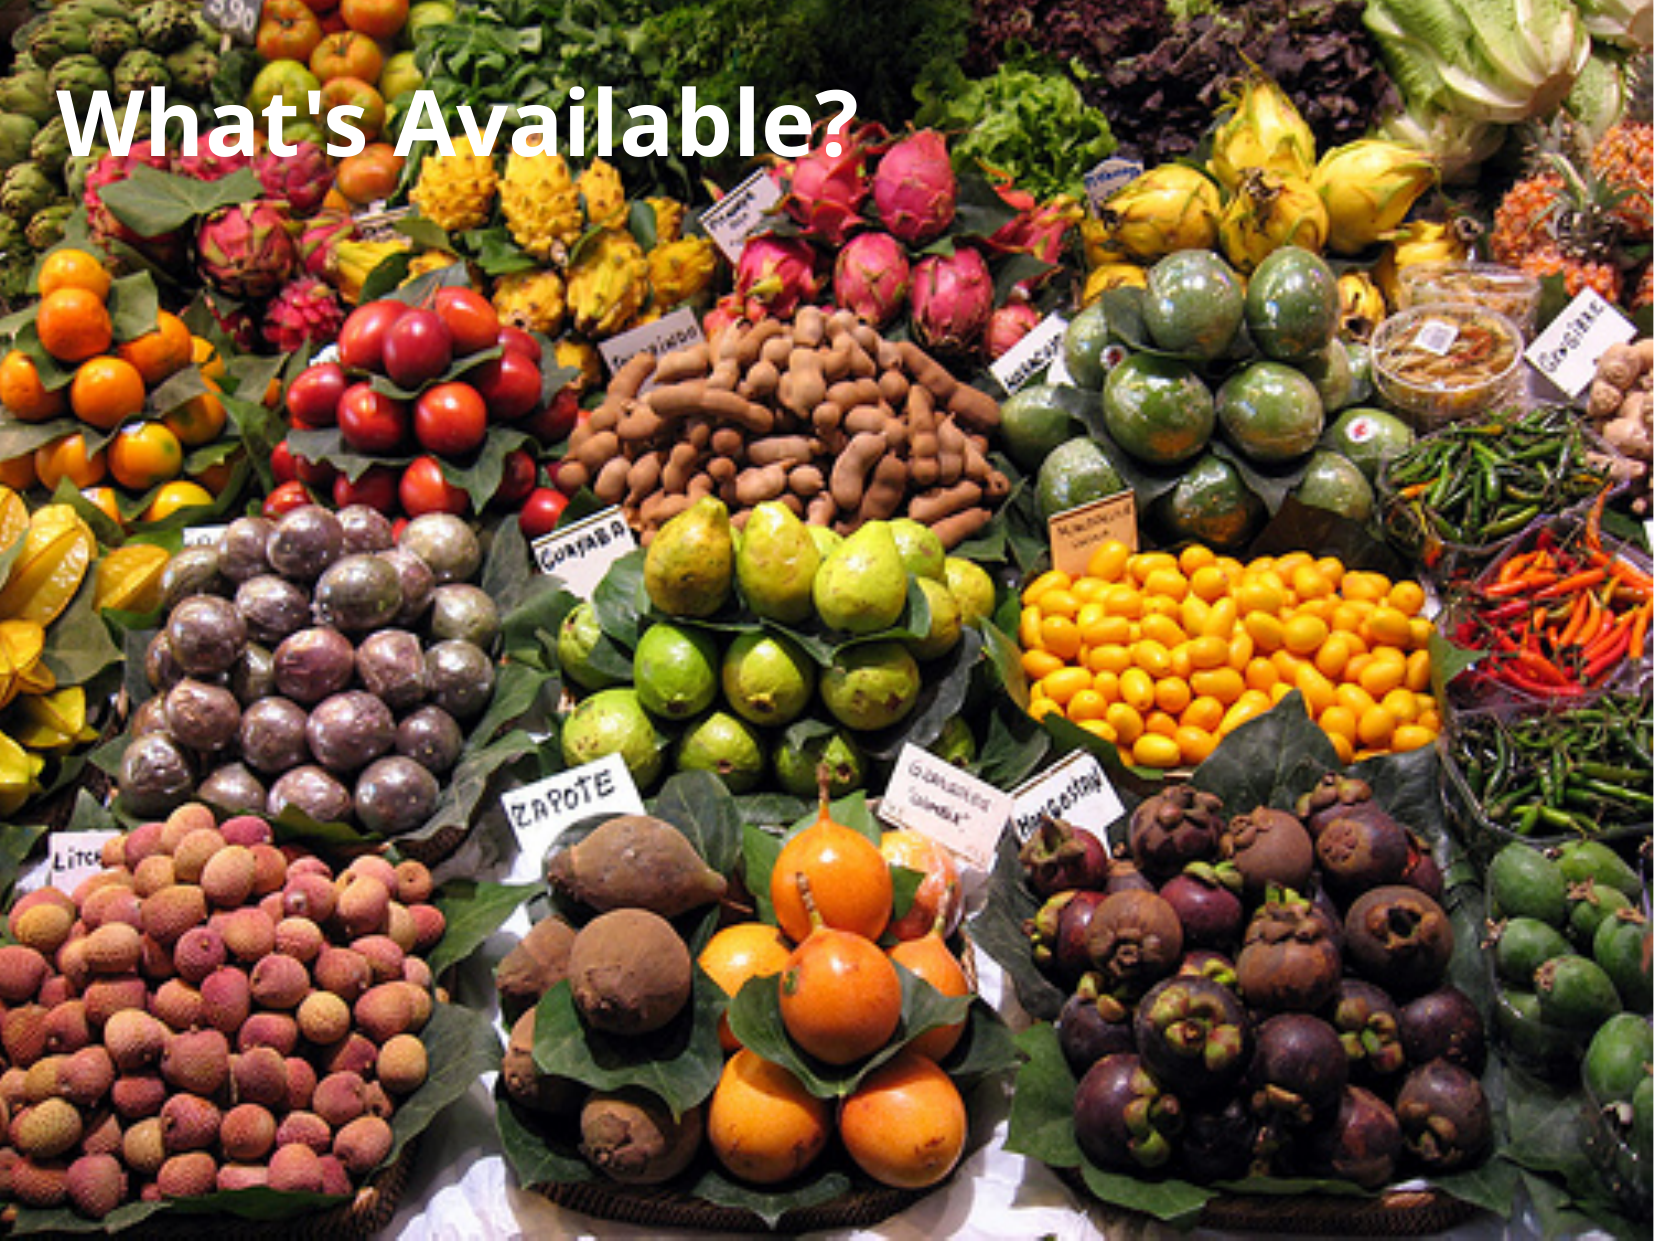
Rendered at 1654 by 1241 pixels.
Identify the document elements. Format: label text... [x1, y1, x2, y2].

text_box What's Available? [41, 50, 989, 178]
picture [0, 0, 1654, 1241]
